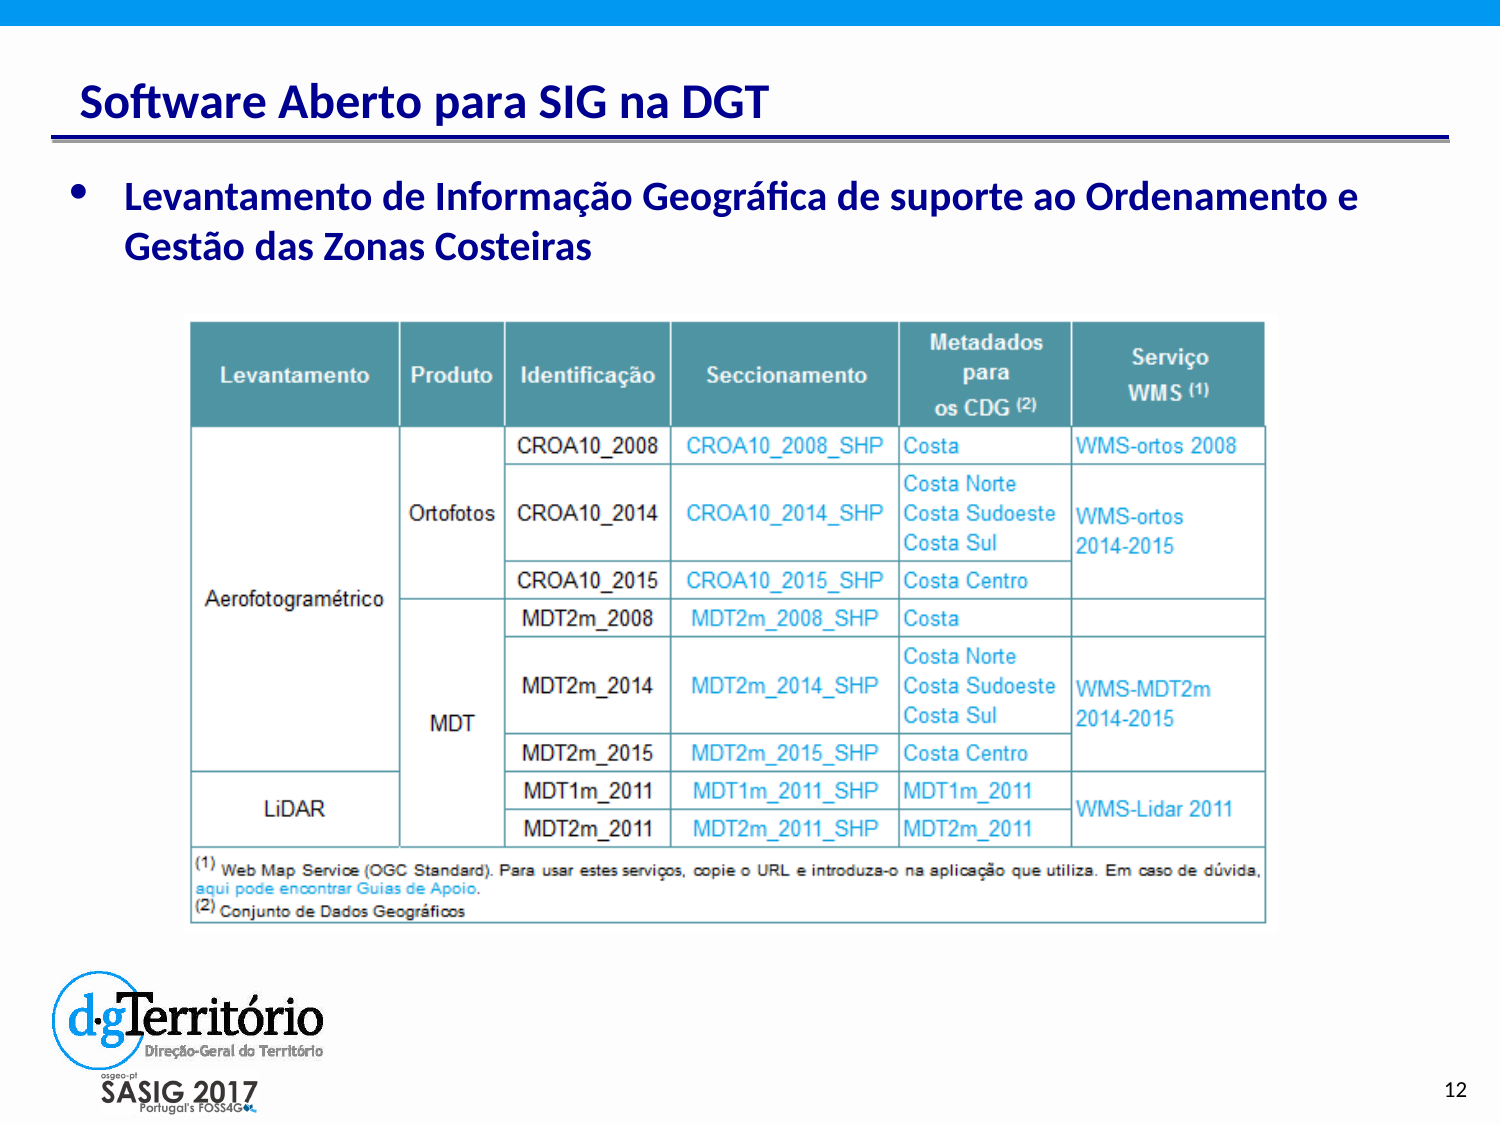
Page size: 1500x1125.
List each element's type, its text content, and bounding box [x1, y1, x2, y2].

text_box Software Aberto para SIG na DGT [64, 42, 1146, 137]
list Levantamento de Informação Geográfica de suporte ao Ordenamento e Gestão das Zonas Costeiras [53, 160, 1447, 1000]
text_box <number> [1169, 1066, 1483, 1107]
picture [0, 0, 1500, 1125]
